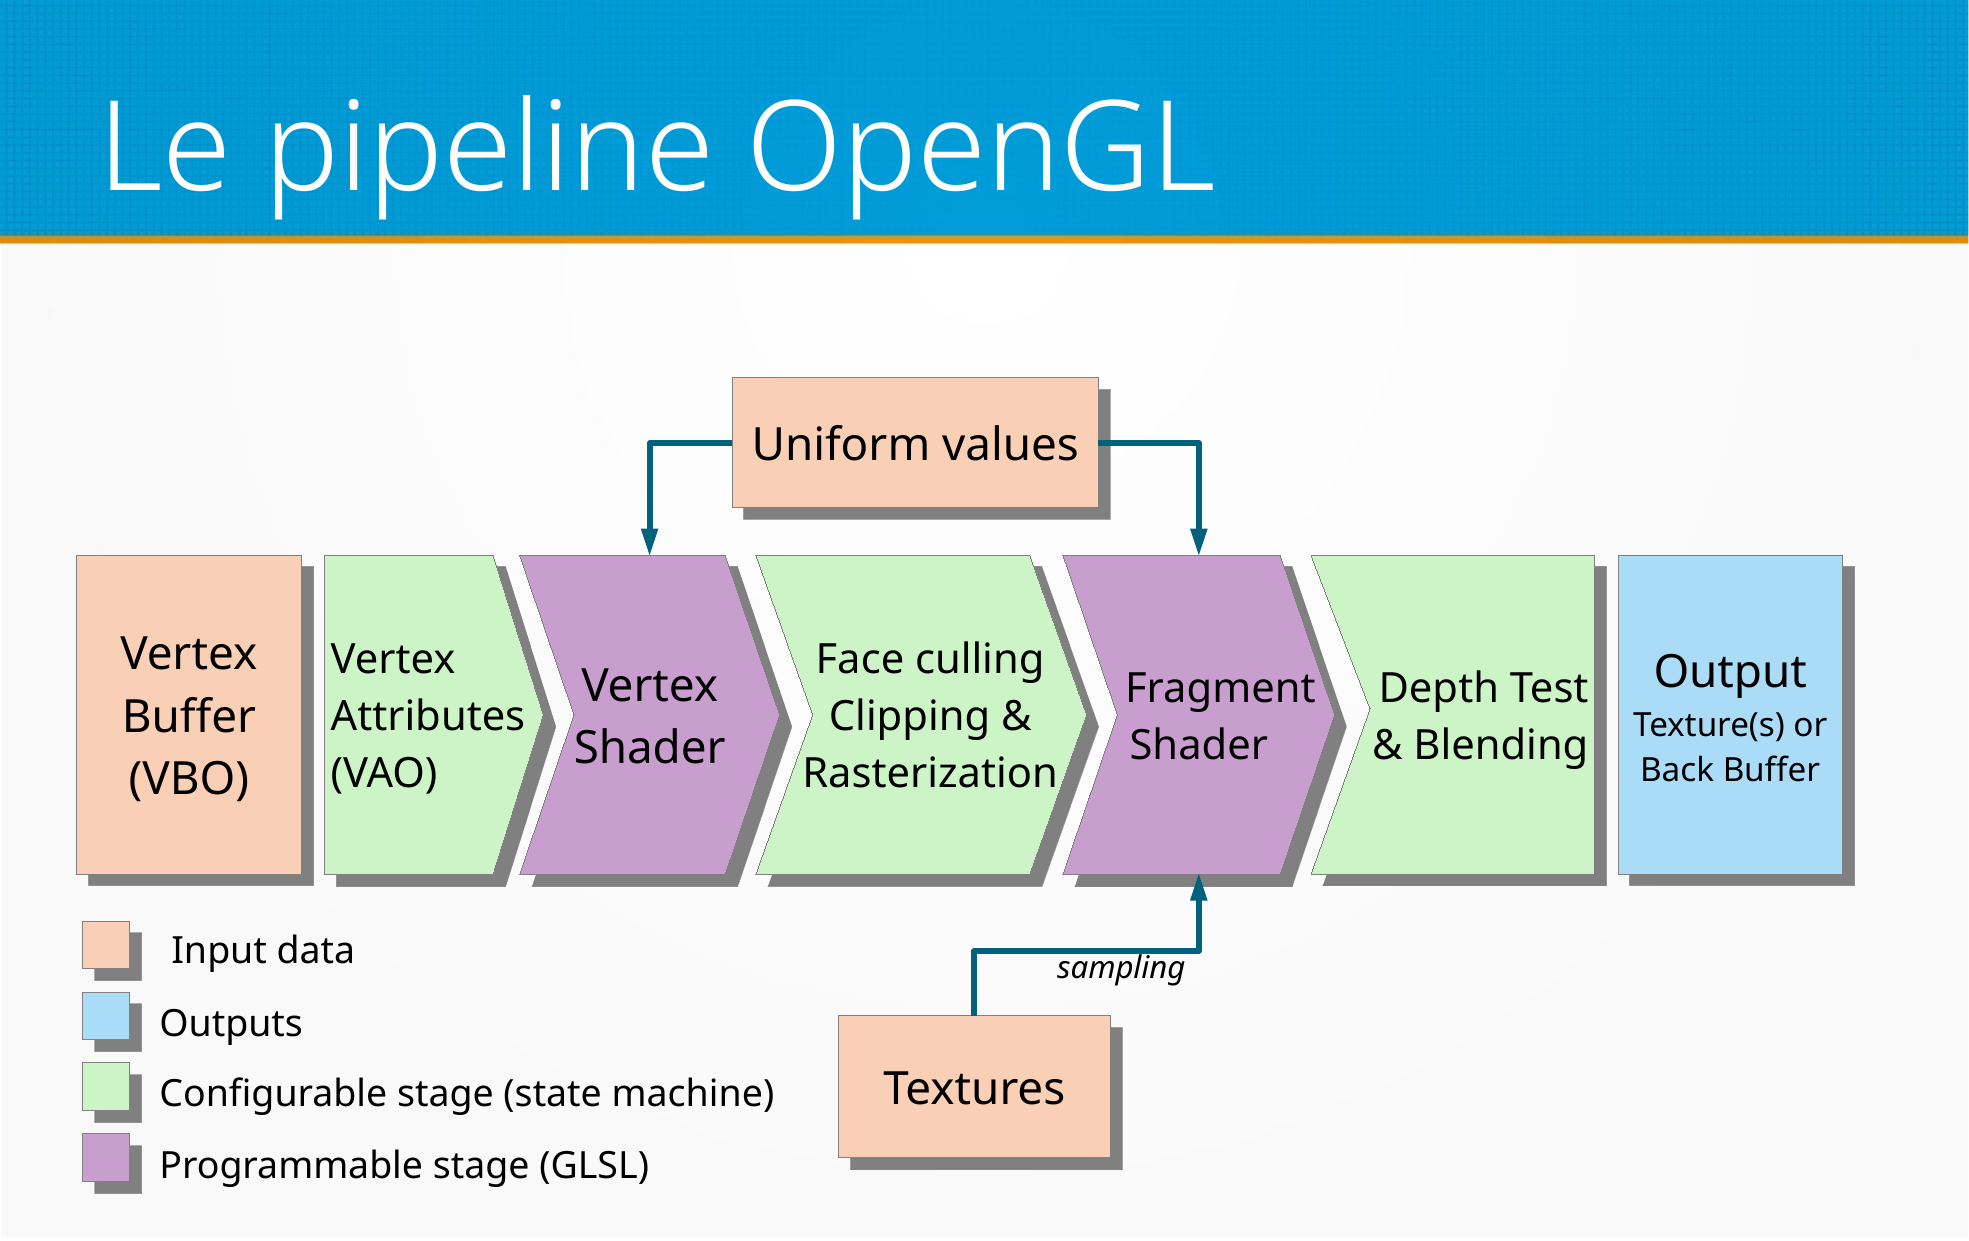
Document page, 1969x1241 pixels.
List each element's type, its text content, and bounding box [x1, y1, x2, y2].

text_box Output Texture(s) or Back Buffer [1618, 555, 1843, 875]
text_box [82, 1133, 130, 1182]
text_box [82, 992, 130, 1040]
text_box Configurable stage (state machine) [153, 1062, 831, 1122]
picture [0, 233, 1969, 1241]
title Le pipeline OpenGL [98, 19, 1870, 227]
text_box Vertex Shader [519, 555, 780, 875]
text_box sampling [1051, 940, 1206, 993]
text_box Fragment Shader [1062, 555, 1335, 875]
text_box Depth Test & Blending [1311, 555, 1595, 875]
text_box Outputs [153, 992, 316, 1051]
text_box Vertex Attributes (VAO) [324, 555, 544, 875]
text_box Programmable stage (GLSL) [153, 1134, 693, 1193]
text_box [82, 921, 130, 969]
text_box Face culling Clipping & Rasterization [755, 555, 1087, 875]
text_box [82, 1062, 130, 1111]
text_box Input data [165, 919, 371, 979]
text_box Uniform values [732, 377, 1099, 508]
text_box Textures [838, 1015, 1111, 1158]
text_box Vertex Buffer (VBO) [76, 555, 302, 875]
